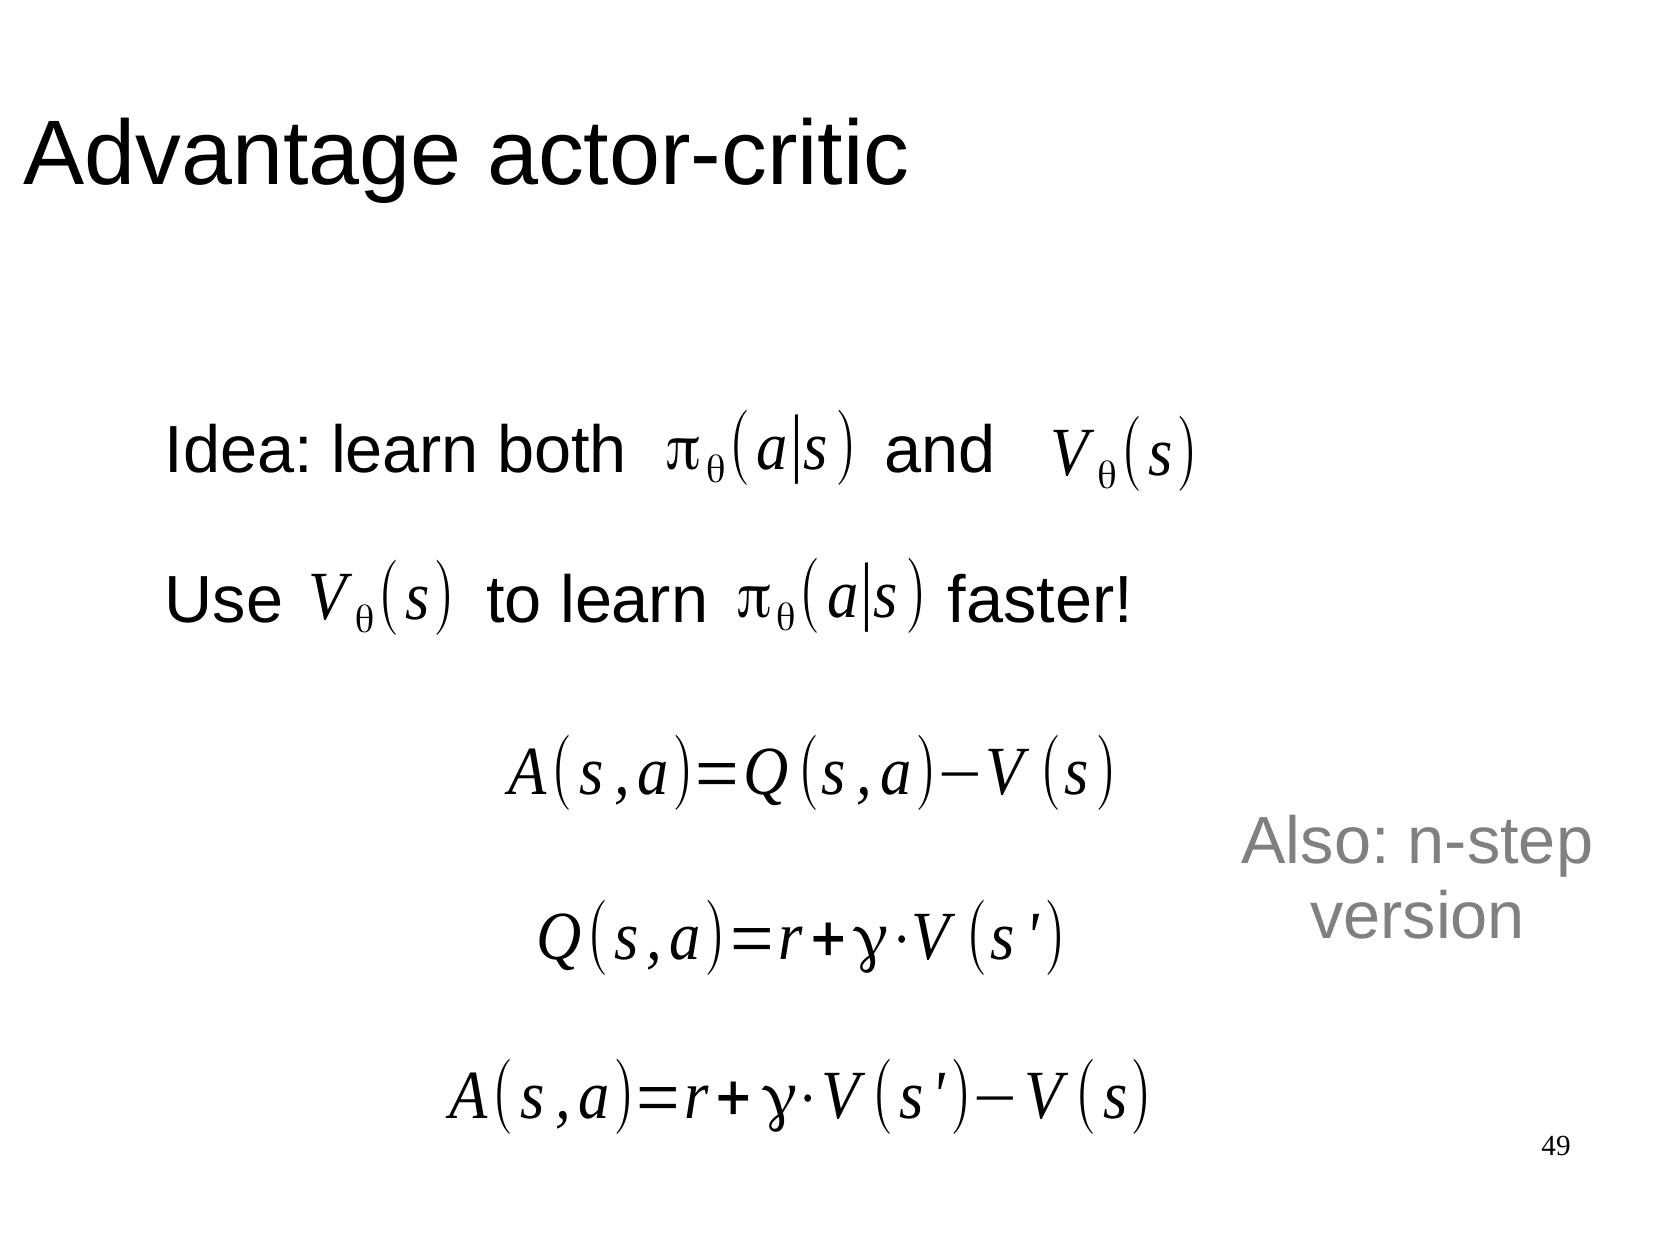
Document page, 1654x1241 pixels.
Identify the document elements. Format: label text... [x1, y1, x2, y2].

chart [292, 555, 471, 639]
chart [721, 552, 941, 636]
chart [520, 894, 1080, 978]
text_box Also: n-step version [1215, 795, 1621, 961]
chart [426, 1054, 1166, 1138]
chart [651, 405, 871, 488]
text_box Idea: learn both and Use to learn faster! [150, 405, 1546, 869]
title Advantage actor-critic [23, 49, 1512, 257]
chart [1035, 410, 1214, 494]
chart [485, 729, 1131, 813]
